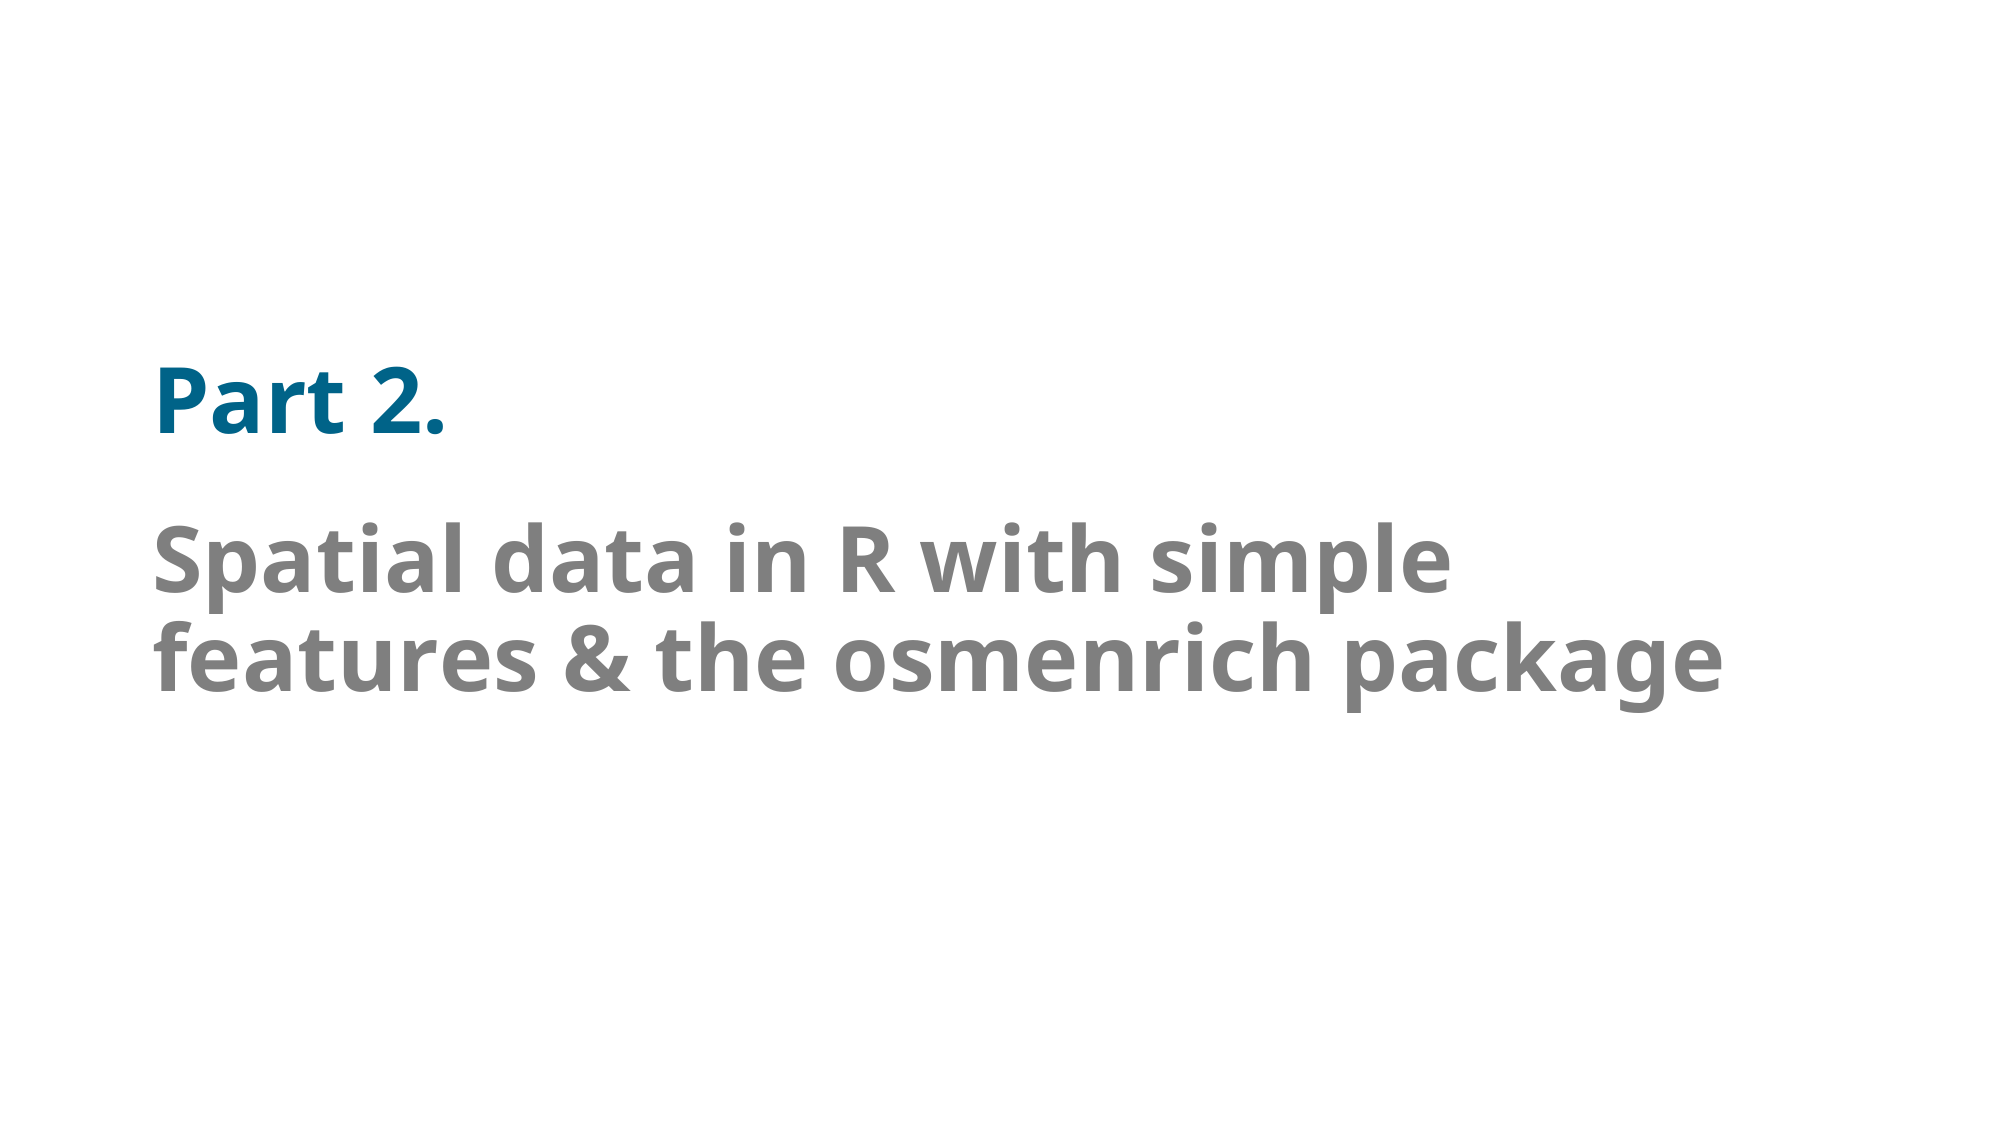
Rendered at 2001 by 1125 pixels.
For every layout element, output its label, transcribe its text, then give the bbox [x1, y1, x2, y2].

text_box Spatial data in R with simple features & the osmenrich package [137, 503, 1863, 722]
title Part 2. [137, 295, 1863, 503]
